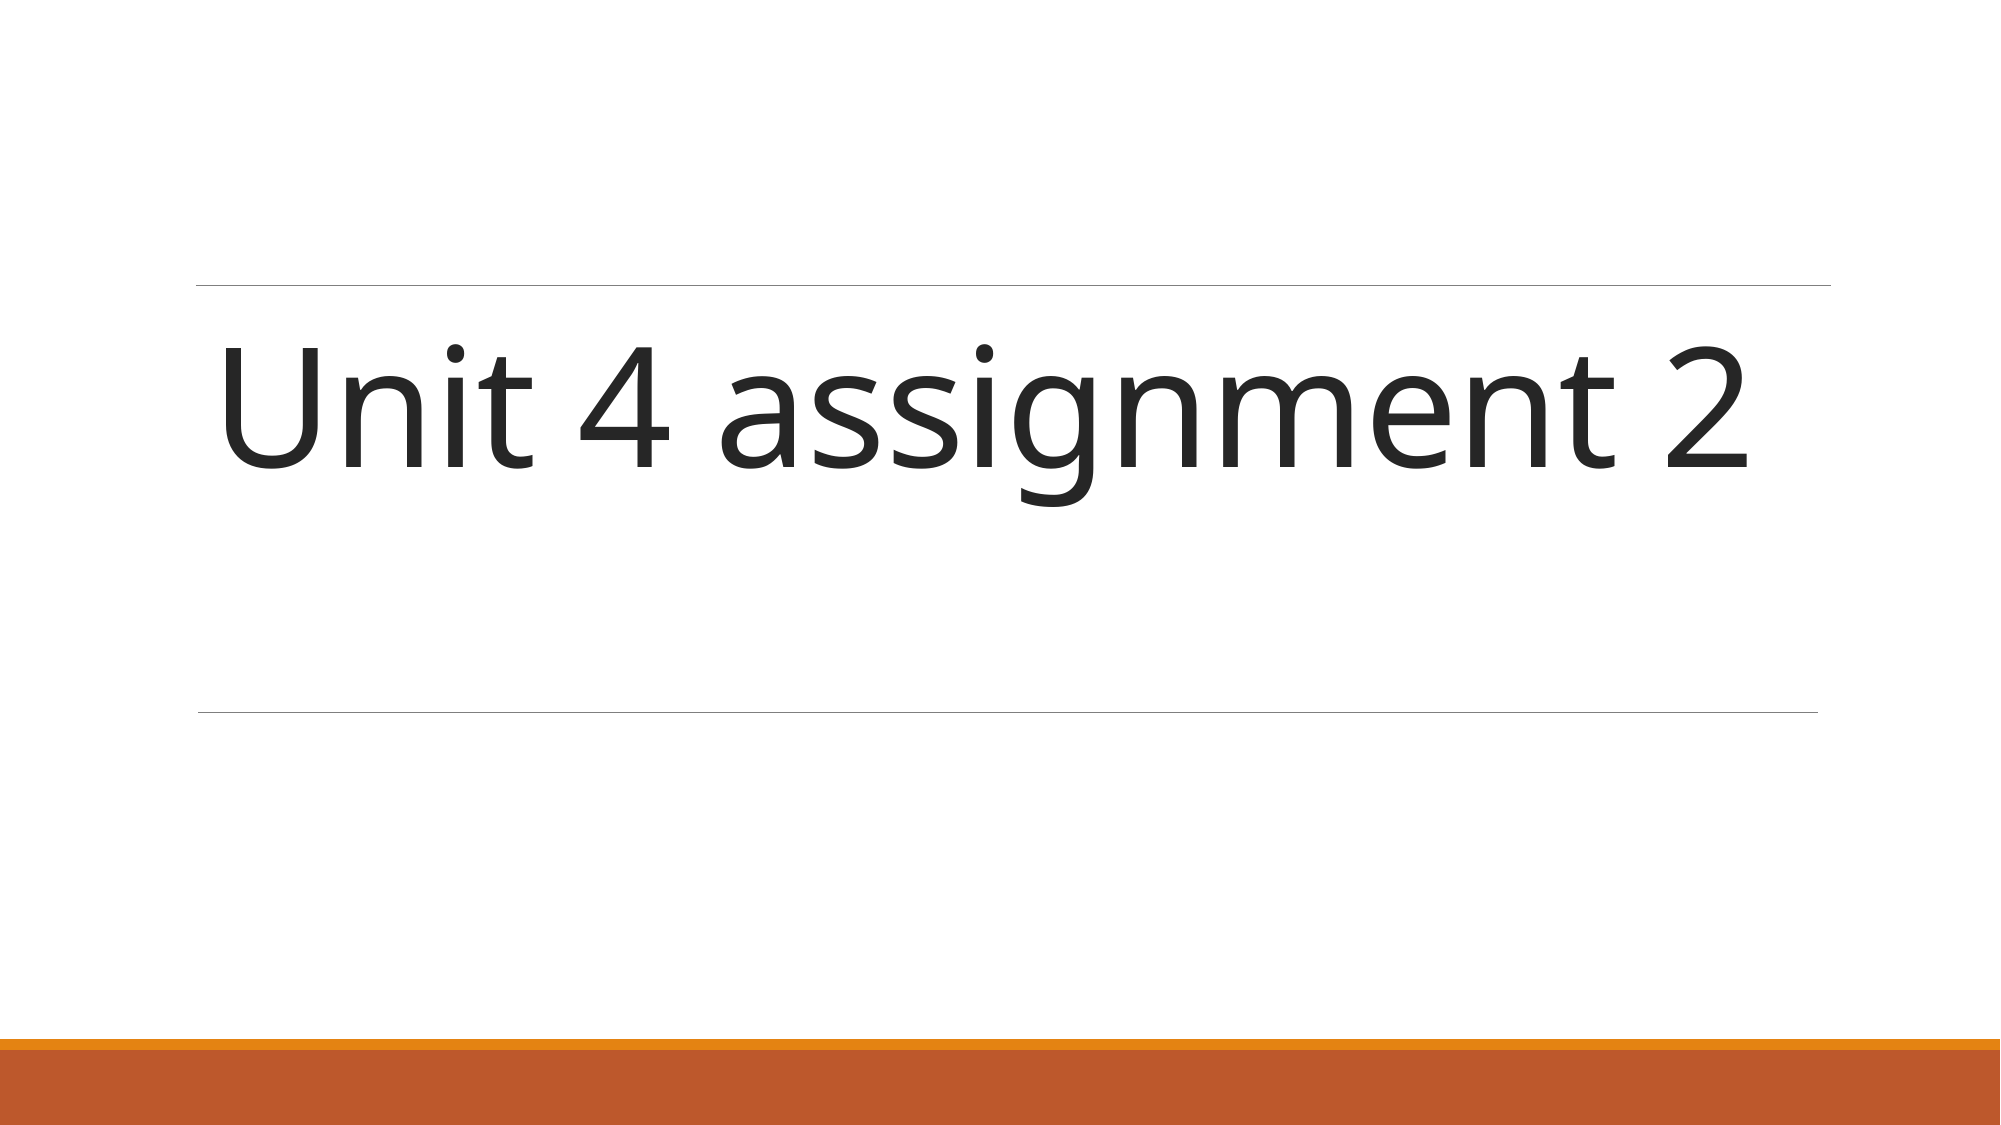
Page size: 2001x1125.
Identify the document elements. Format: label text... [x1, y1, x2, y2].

title Unit 4 assignment 2 [180, 124, 1831, 710]
